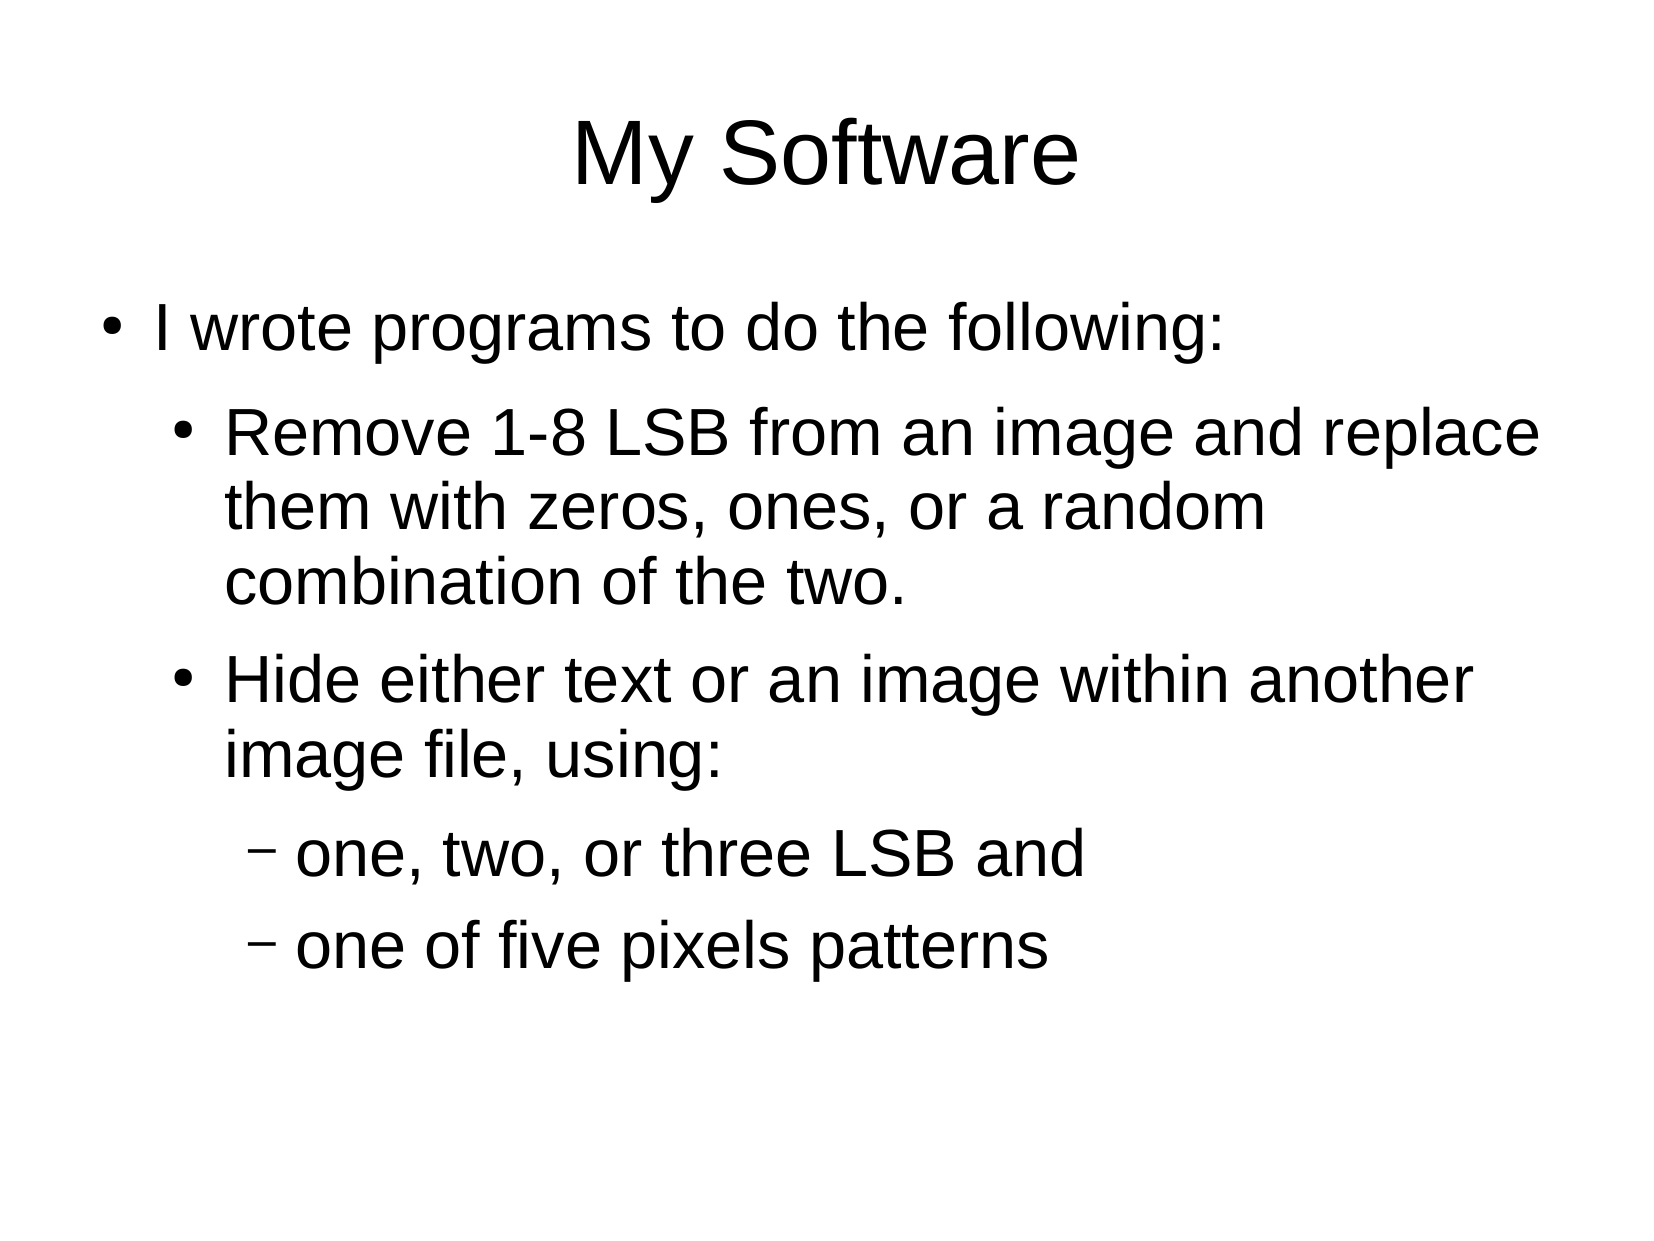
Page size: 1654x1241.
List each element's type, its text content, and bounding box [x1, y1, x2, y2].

list I wrote programs to do the following: Remove 1-8 LSB from an image and replace them with zeros, ones, or a random combination of the two. Hide either text or an image within another image file, using: one, two, or three LSB and one of five pixels patterns [82, 290, 1571, 1109]
title My Software [82, 49, 1571, 257]
